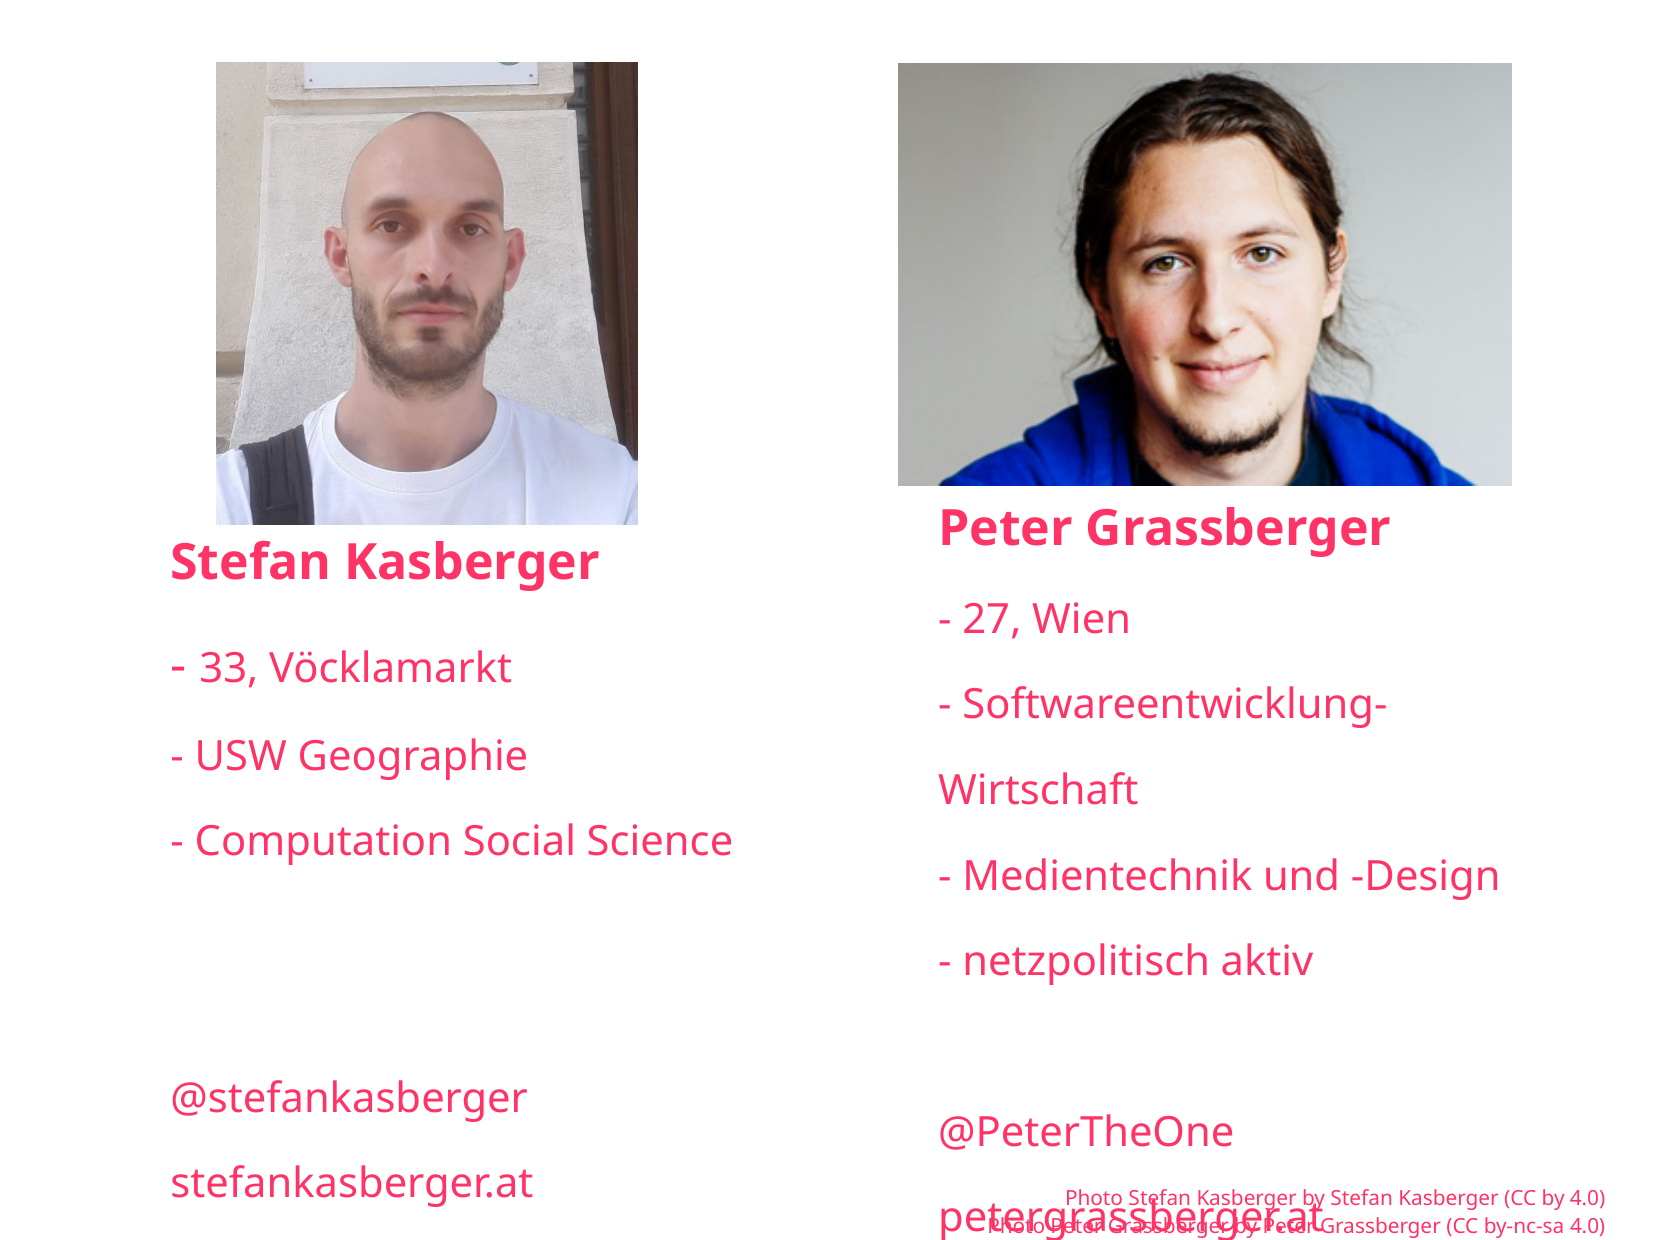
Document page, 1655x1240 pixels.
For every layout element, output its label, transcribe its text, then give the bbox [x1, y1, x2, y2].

title Stefan Kasberger - 33, Vöcklamarkt - USW Geographie - Computation Social Science @stefankasberger stefankasberger.at [135, 539, 766, 1231]
picture [216, 62, 638, 526]
picture [898, 63, 1512, 486]
text_box Photo Stefan Kasberger by Stefan Kasberger (CC by 4.0) Photo Peter Grassberger by Peter Grassberger (CC by-nc-sa 4.0) [885, 1175, 1621, 1238]
title Peter Grassberger - 27, Wien - Softwareentwicklung-Wirtschaft - Medientechnik und -Design - netzpolitisch aktiv @PeterTheOne petergrassberger.at [902, 546, 1533, 1175]
